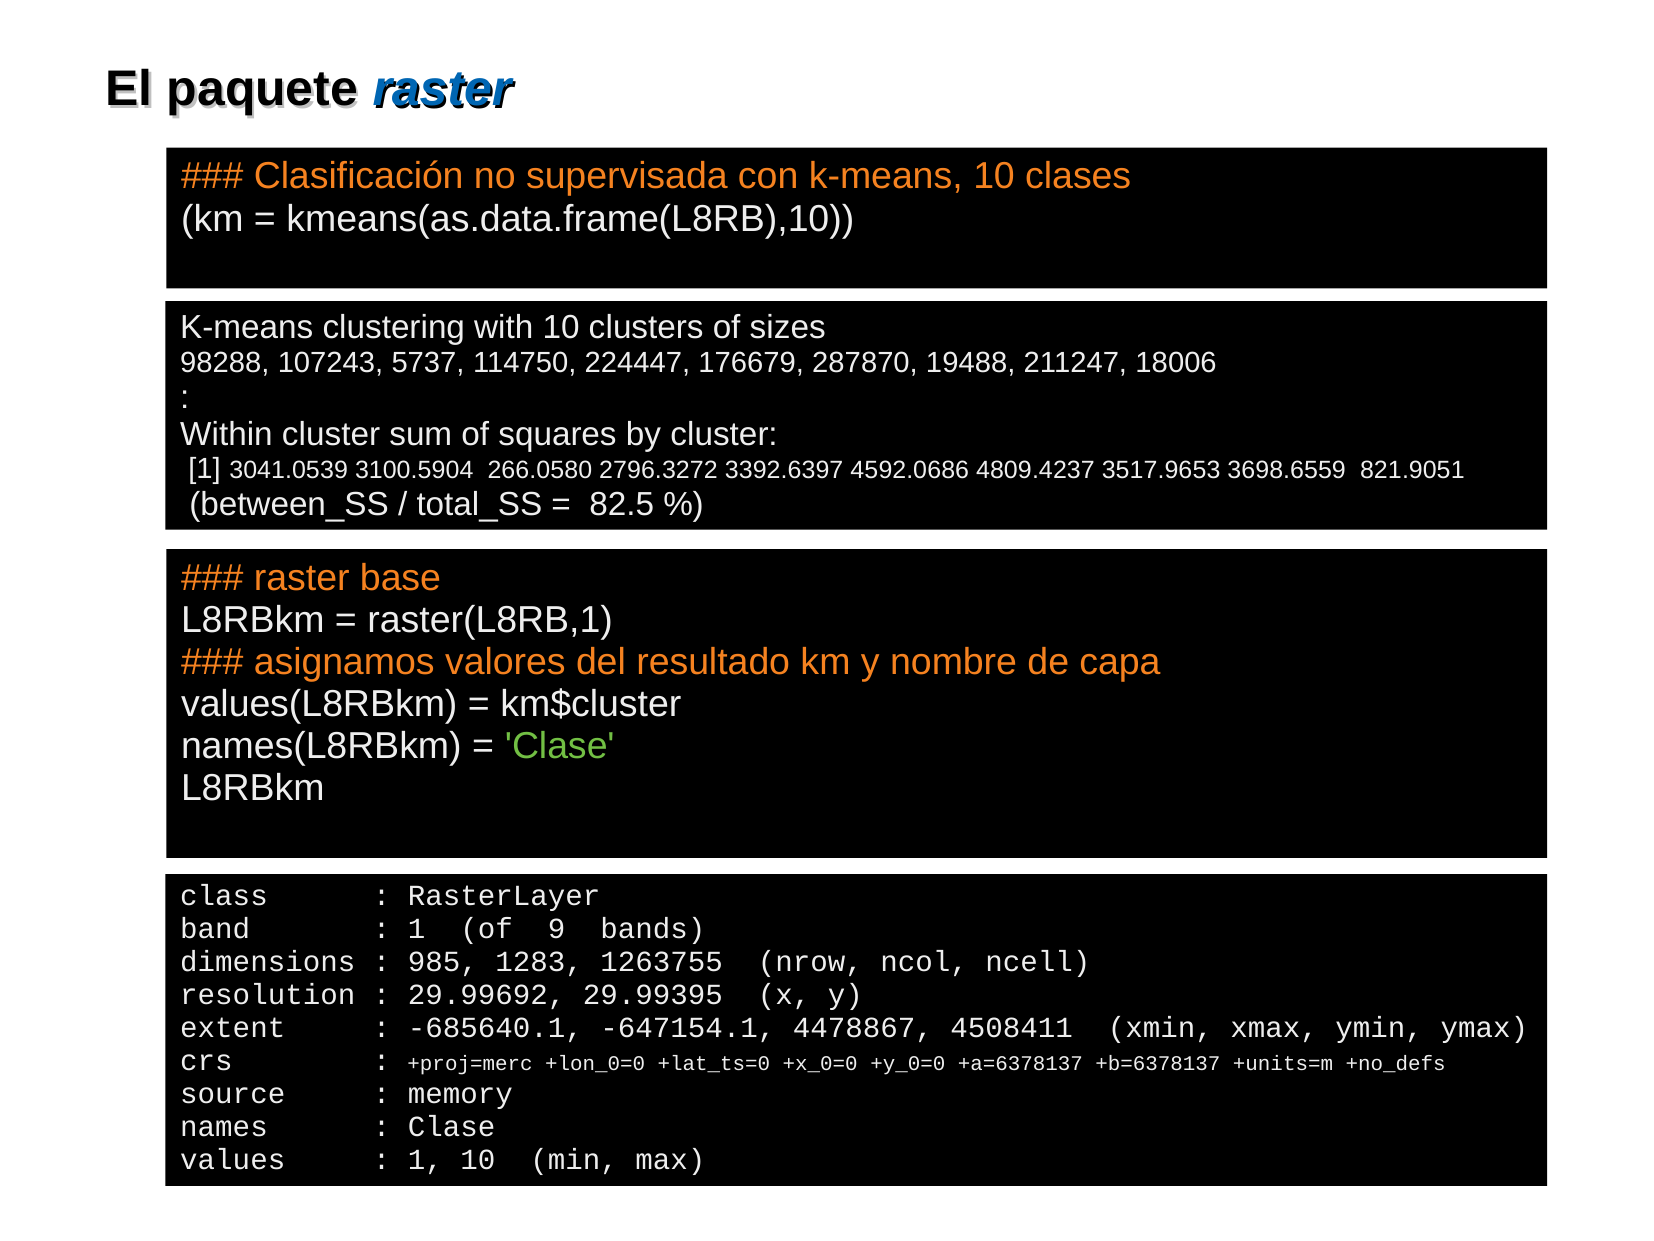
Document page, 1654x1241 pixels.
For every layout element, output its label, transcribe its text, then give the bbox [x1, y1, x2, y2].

text_box El paquete raster [90, 53, 685, 134]
text_box K-means clustering with 10 clusters of sizes 98288, 107243, 5737, 114750, 224447, 176679, 287870, 19488, 211247, 18006 : Within cluster sum of squares by cluster: [1] 3041.0539 3100.5904 266.0580 2796.3272 3392.6397 4592.0686 4809.4237 3517.9653 3698.6559 821.9051 (between_SS / total_SS = 82.5 %) [165, 301, 1548, 530]
text_box class : RasterLayer band : 1 (of 9 bands) dimensions : 985, 1283, 1263755 (nrow, ncol, ncell) resolution : 29.99692, 29.99395 (x, y) extent : -685640.1, -647154.1, 4478867, 4508411 (xmin, xmax, ymin, ymax) crs : +proj=merc +lon_0=0 +lat_ts=0 +x_0=0 +y_0=0 +a=6378137 +b=6378137 +units=m +no_defs source : memory names : Clase values : 1, 10 (min, max) [165, 874, 1548, 1186]
text_box ### Clasificación no supervisada con k-means, 10 clases (km = kmeans(as.data.frame(L8RB),10)) [166, 147, 1548, 289]
text_box ### raster base L8RBkm = raster(L8RB,1) ### asignamos valores del resultado km y nombre de capa values(L8RBkm) = km$cluster names(L8RBkm) = 'Clase' L8RBkm [166, 549, 1548, 858]
